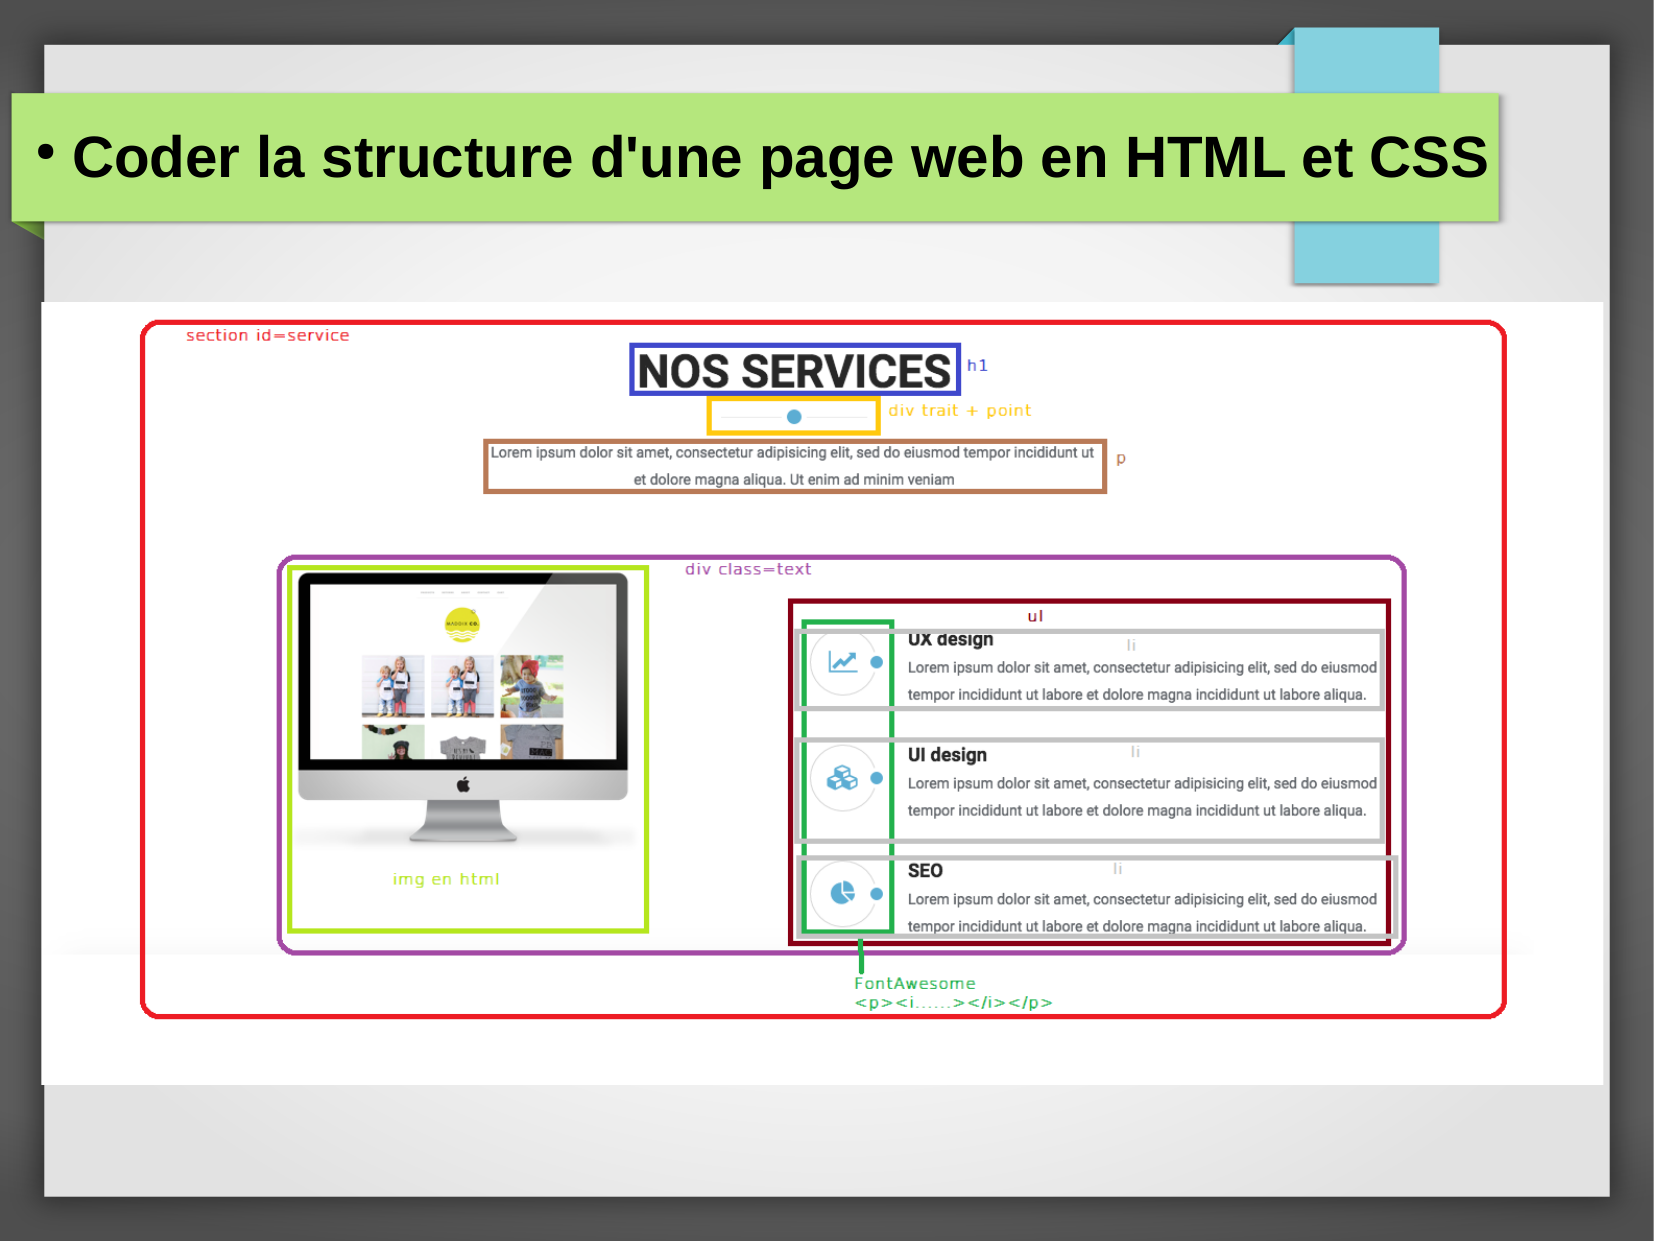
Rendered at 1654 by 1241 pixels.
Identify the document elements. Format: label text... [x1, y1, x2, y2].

title Coder la structure d'une page web en HTML et CSS [35, 87, 1501, 221]
picture [41, 302, 1604, 1085]
